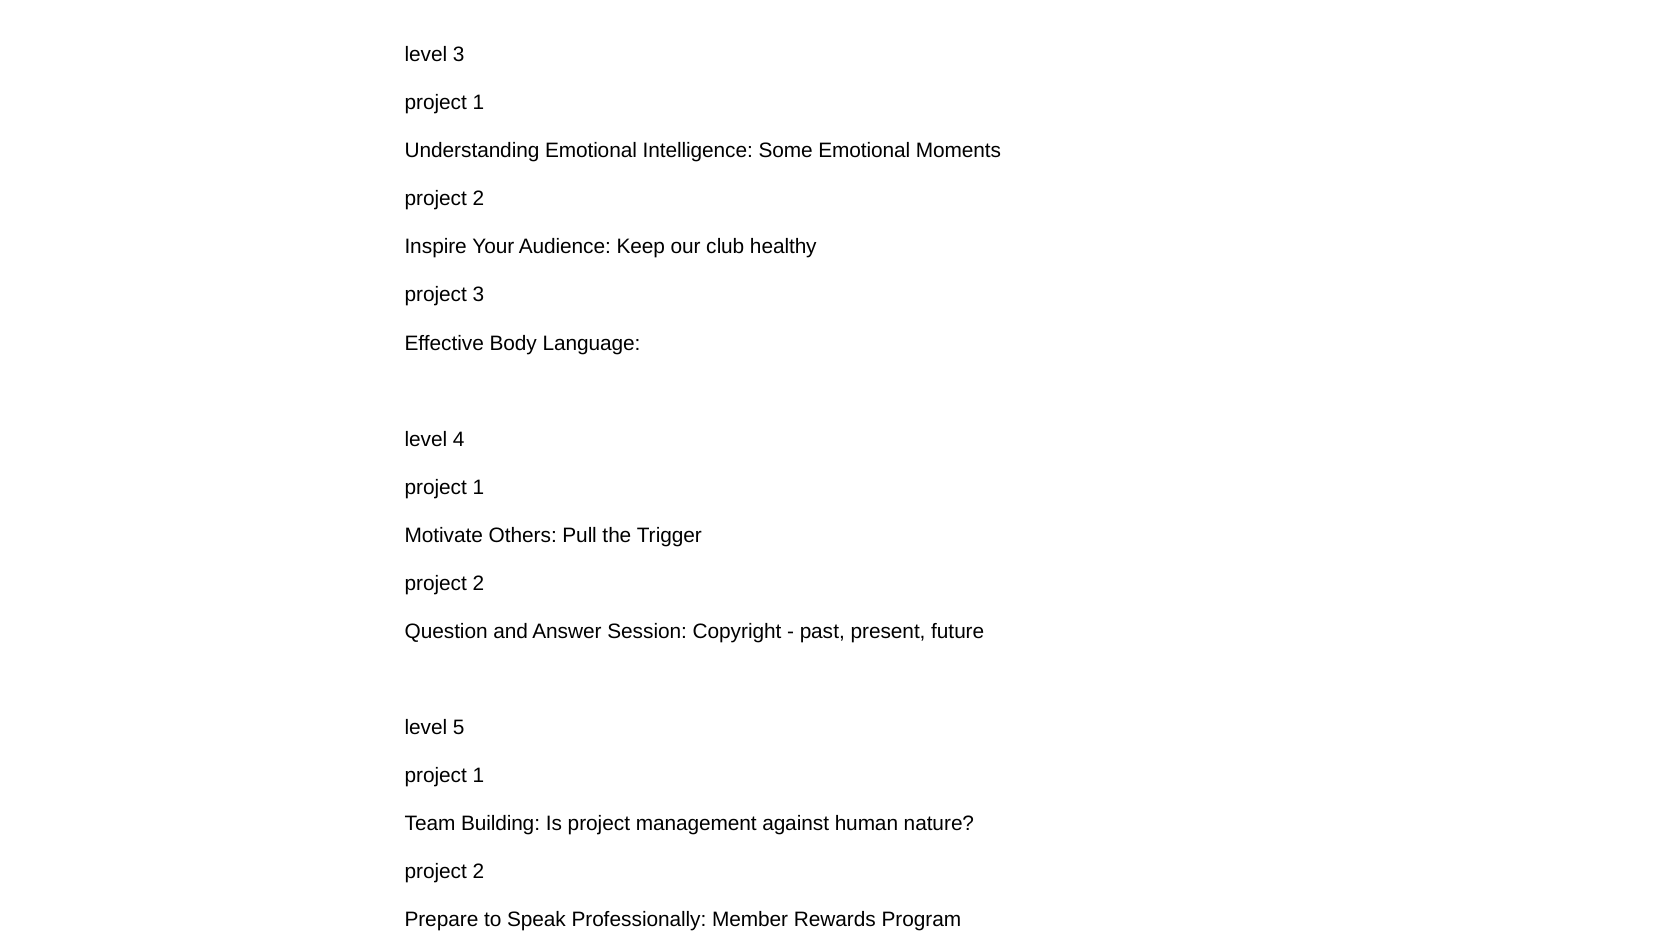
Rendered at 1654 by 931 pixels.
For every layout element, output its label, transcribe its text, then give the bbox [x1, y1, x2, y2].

text_box level 3 project 1 Understanding Emotional Intelligence: Some Emotional Moments project 2 Inspire Your Audience: Keep our club healthy project 3 Effective Body Language: level 4 project 1 Motivate Others: Pull the Trigger project 2 Question and Answer Session: Copyright - past, present, future level 5 project 1 Team Building: Is project management against human nature? project 2 Prepare to Speak Professionally: Member Rewards Program [389, 35, 1158, 916]
